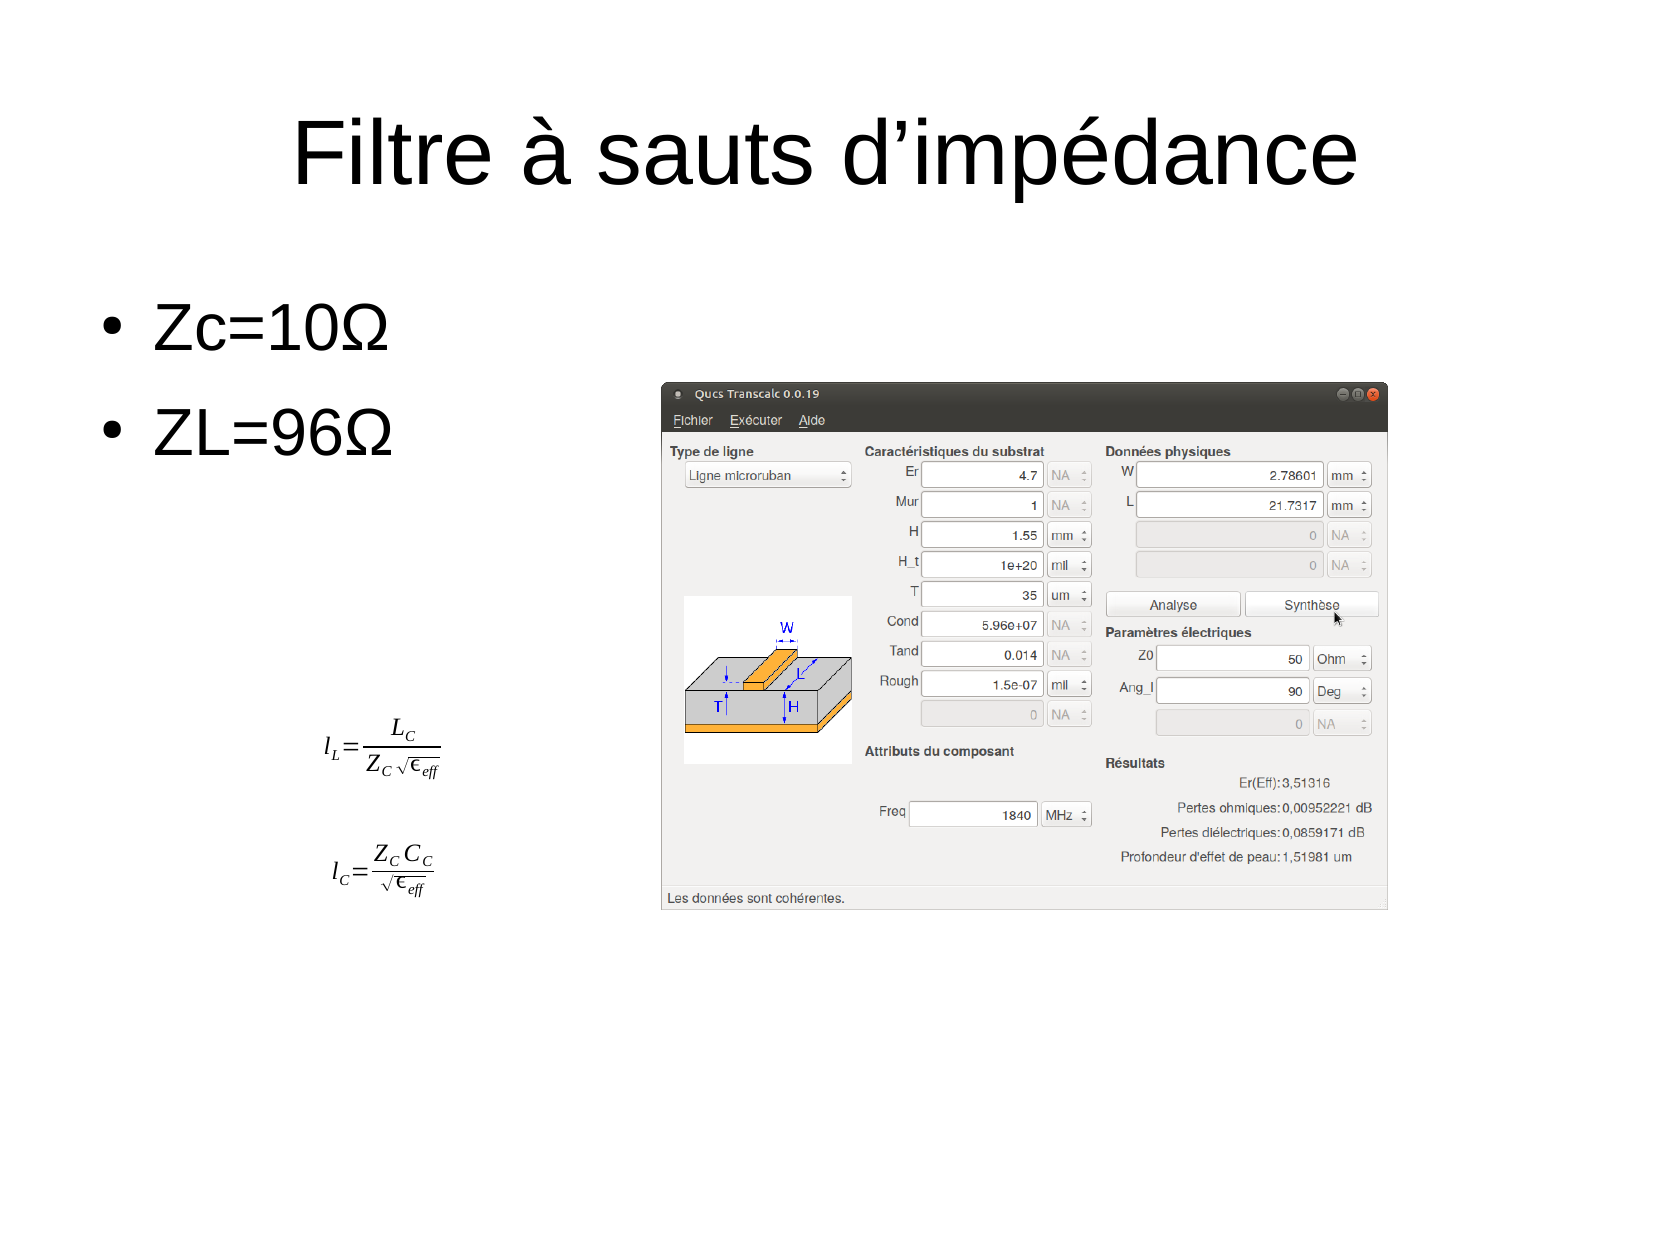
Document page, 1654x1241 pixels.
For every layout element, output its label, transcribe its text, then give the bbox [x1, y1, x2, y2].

list Zc=10Ω ZL=96Ω [82, 290, 809, 634]
picture [661, 382, 1388, 910]
chart [317, 713, 449, 898]
title Filtre à sauts d’impédance [82, 49, 1571, 257]
